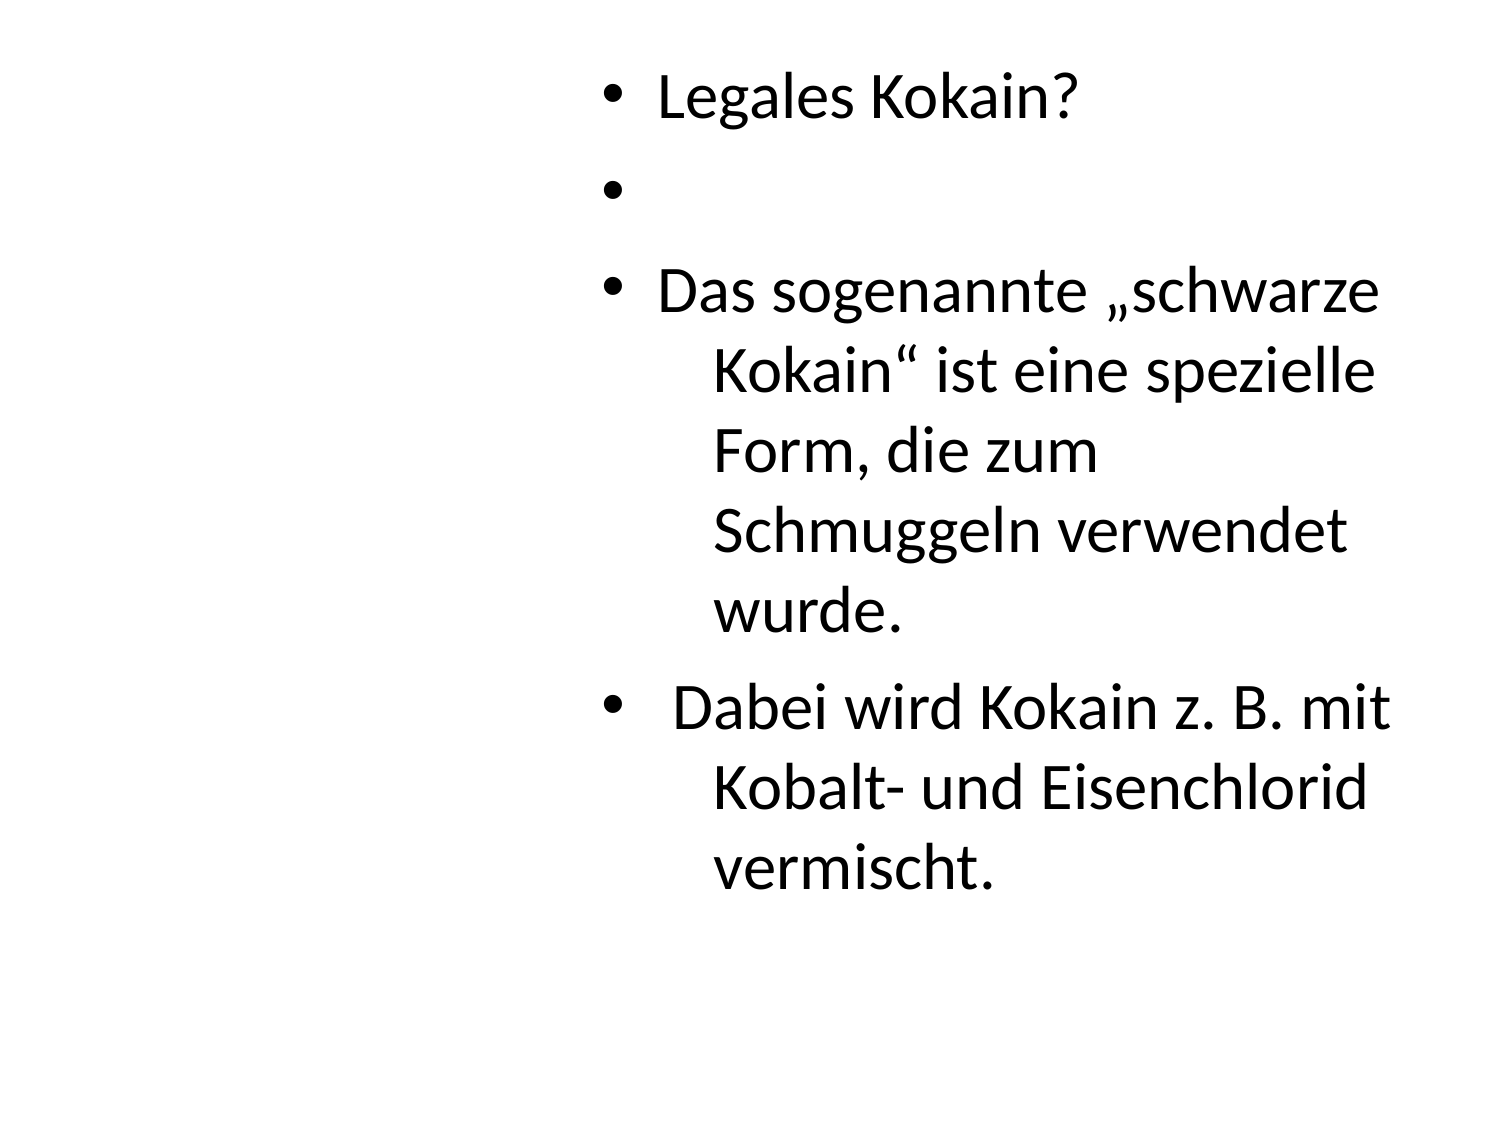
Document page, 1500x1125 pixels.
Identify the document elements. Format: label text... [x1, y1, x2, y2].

list Legales Kokain? Das sogenannte „schwarze Kokain“ ist eine spezielle Form, die zum Schmuggeln verwendet wurde. Dabei wird Kokain z. B. mit Kobalt- und Eisenchlorid vermischt. [586, 44, 1426, 1005]
